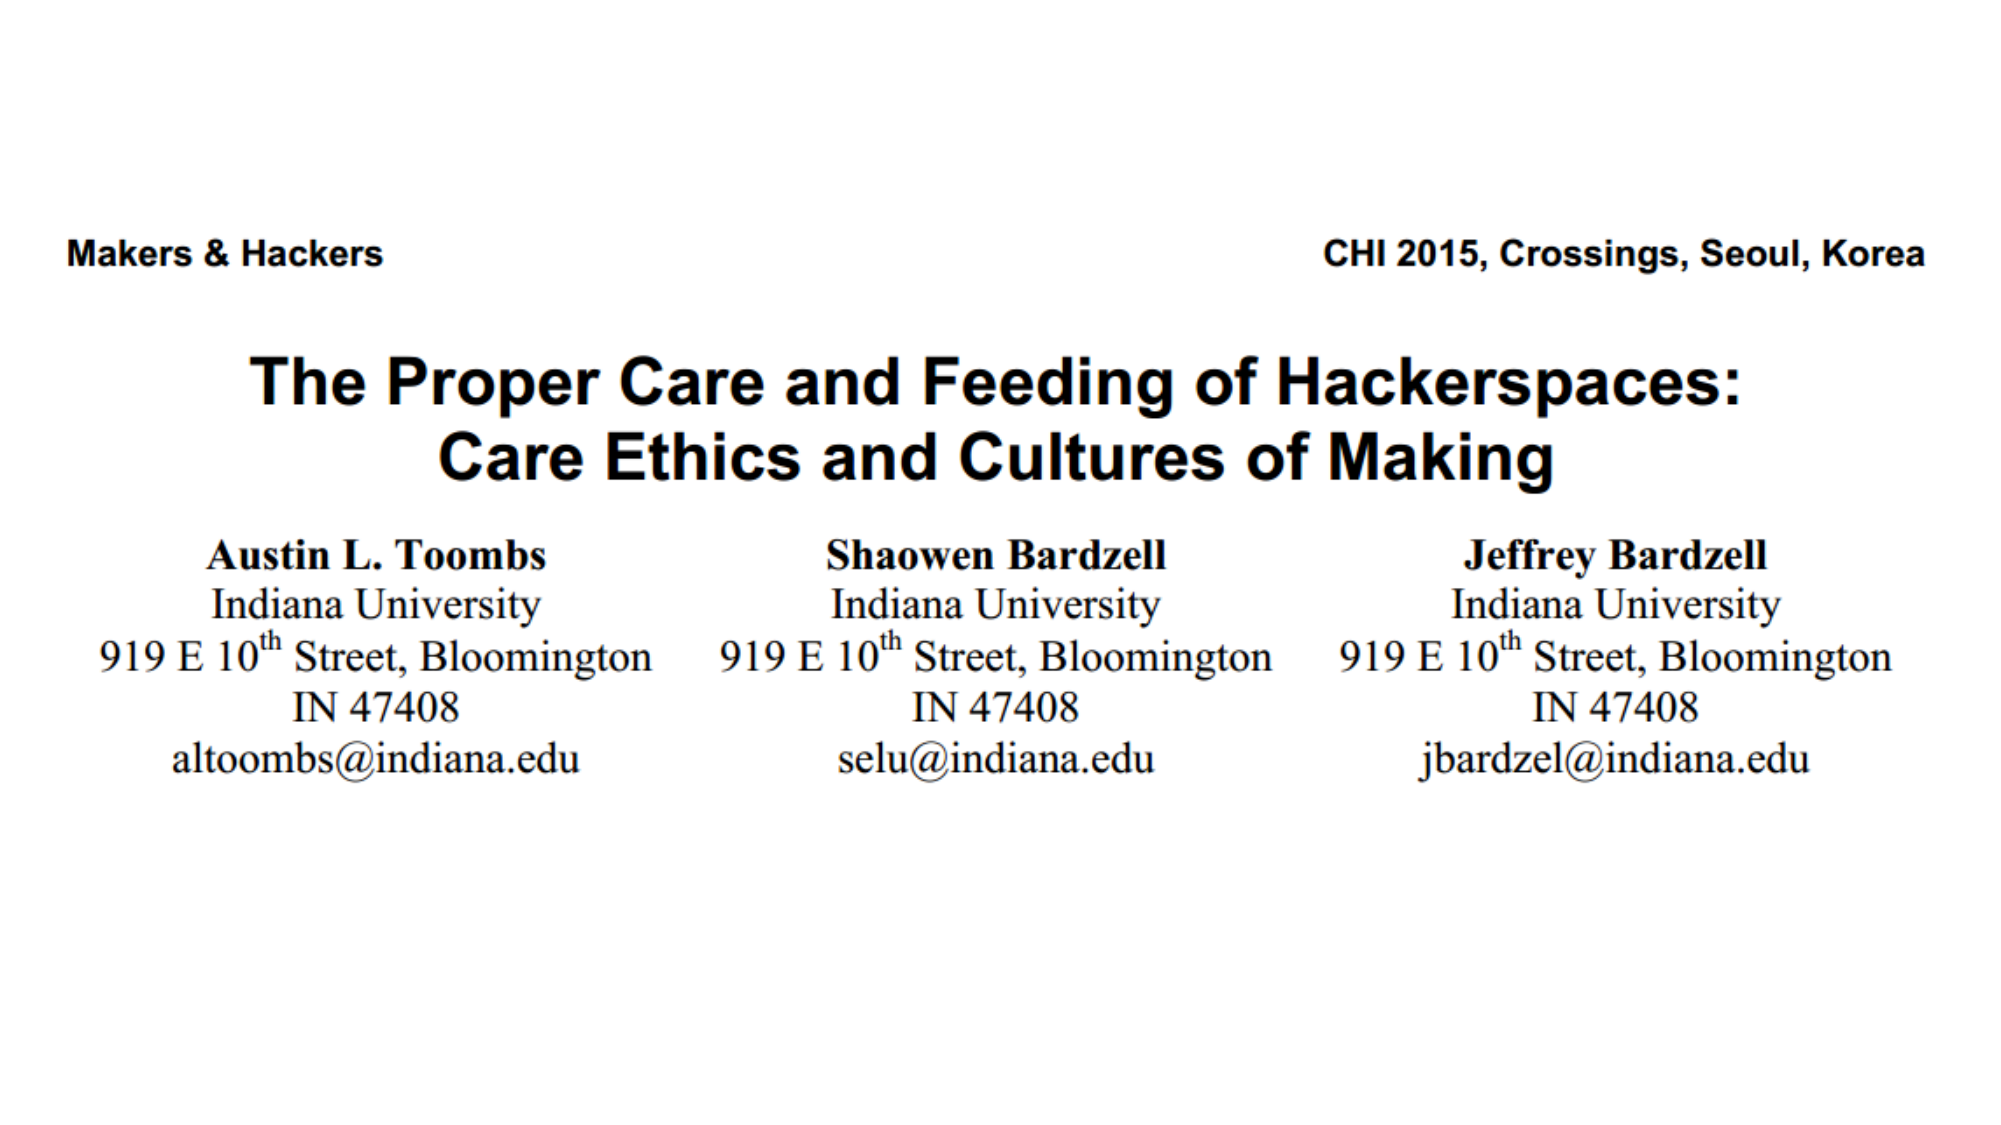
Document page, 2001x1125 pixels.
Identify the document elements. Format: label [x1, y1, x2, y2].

picture [39, 212, 1961, 813]
